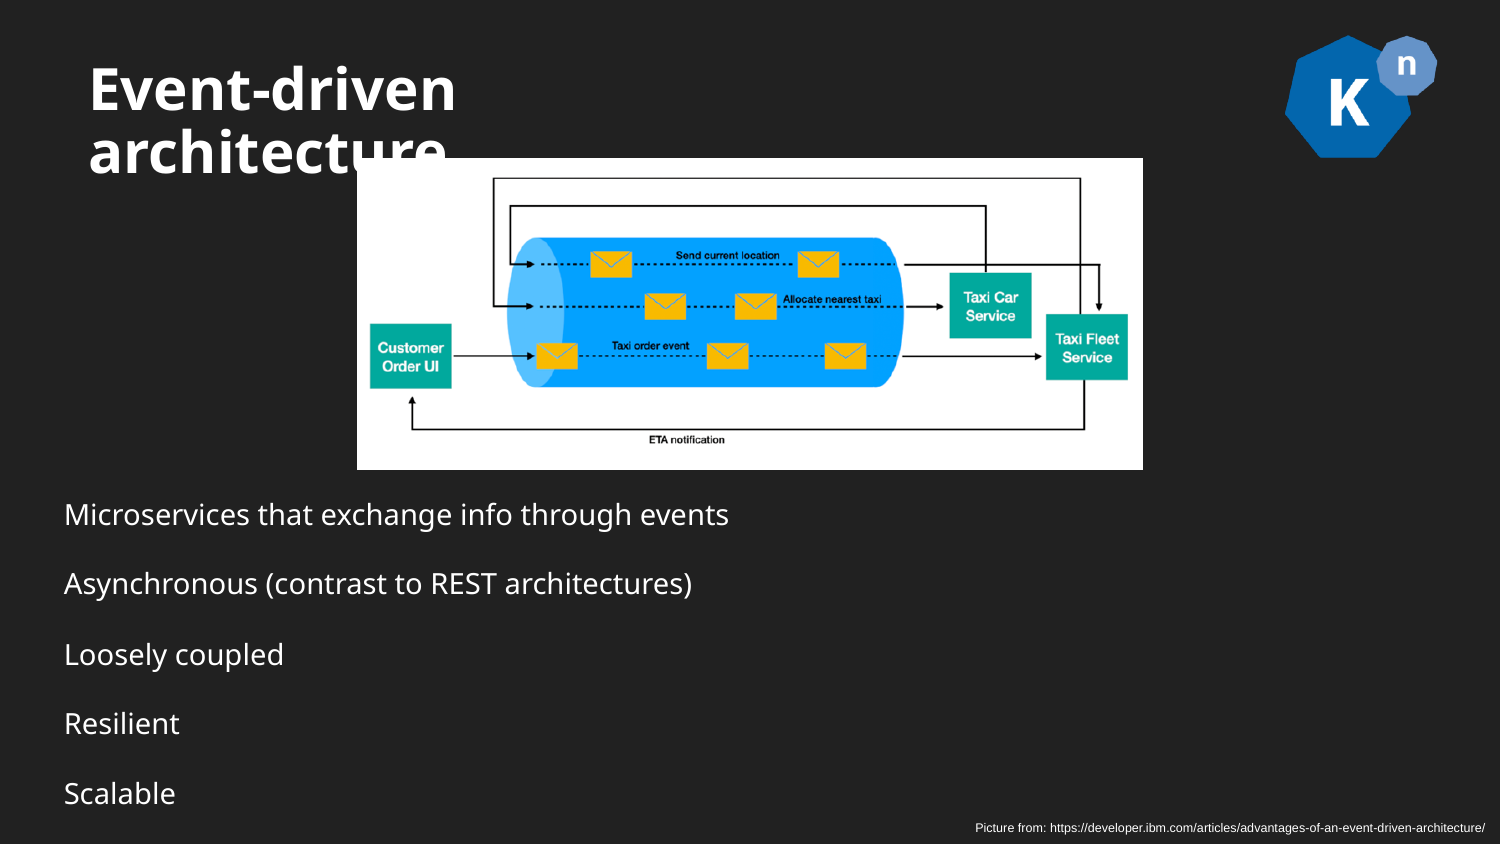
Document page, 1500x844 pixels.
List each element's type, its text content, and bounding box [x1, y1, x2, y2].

picture [1274, 7, 1445, 177]
text_box Picture from: https://developer.ibm.com/articles/advantages-of-an-event-driven-architecture/ [761, 805, 1500, 844]
picture [357, 158, 1143, 470]
text_box Event-driven architecture [73, 45, 833, 201]
text_box Microservices that exchange info through events Asynchronous (contrast to REST architectures) Loosely coupled Resilient Scalable [48, 480, 1452, 844]
